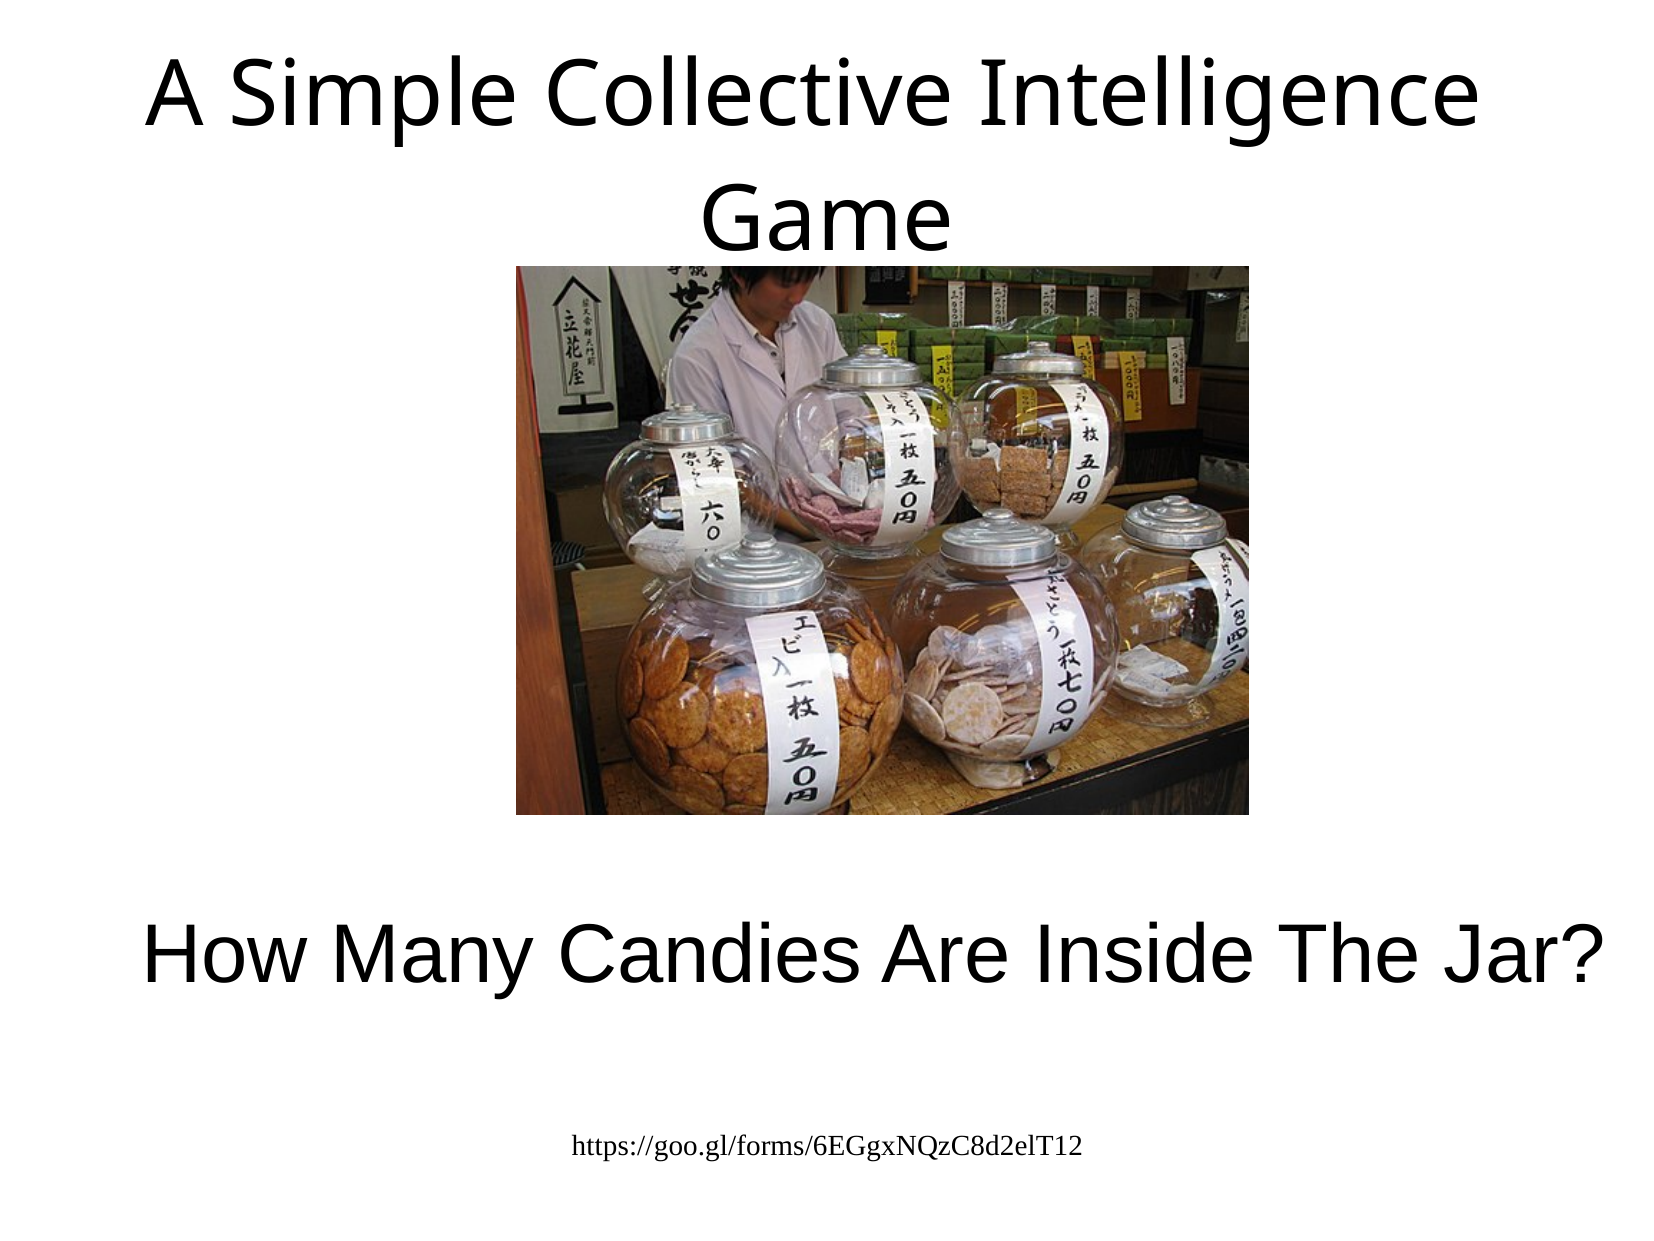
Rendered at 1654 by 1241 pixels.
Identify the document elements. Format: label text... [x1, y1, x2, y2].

title A Simple Collective Intelligence Game [82, 49, 1571, 257]
picture [516, 266, 1249, 815]
title How Many Candies Are Inside The Jar? [129, 855, 1619, 1052]
